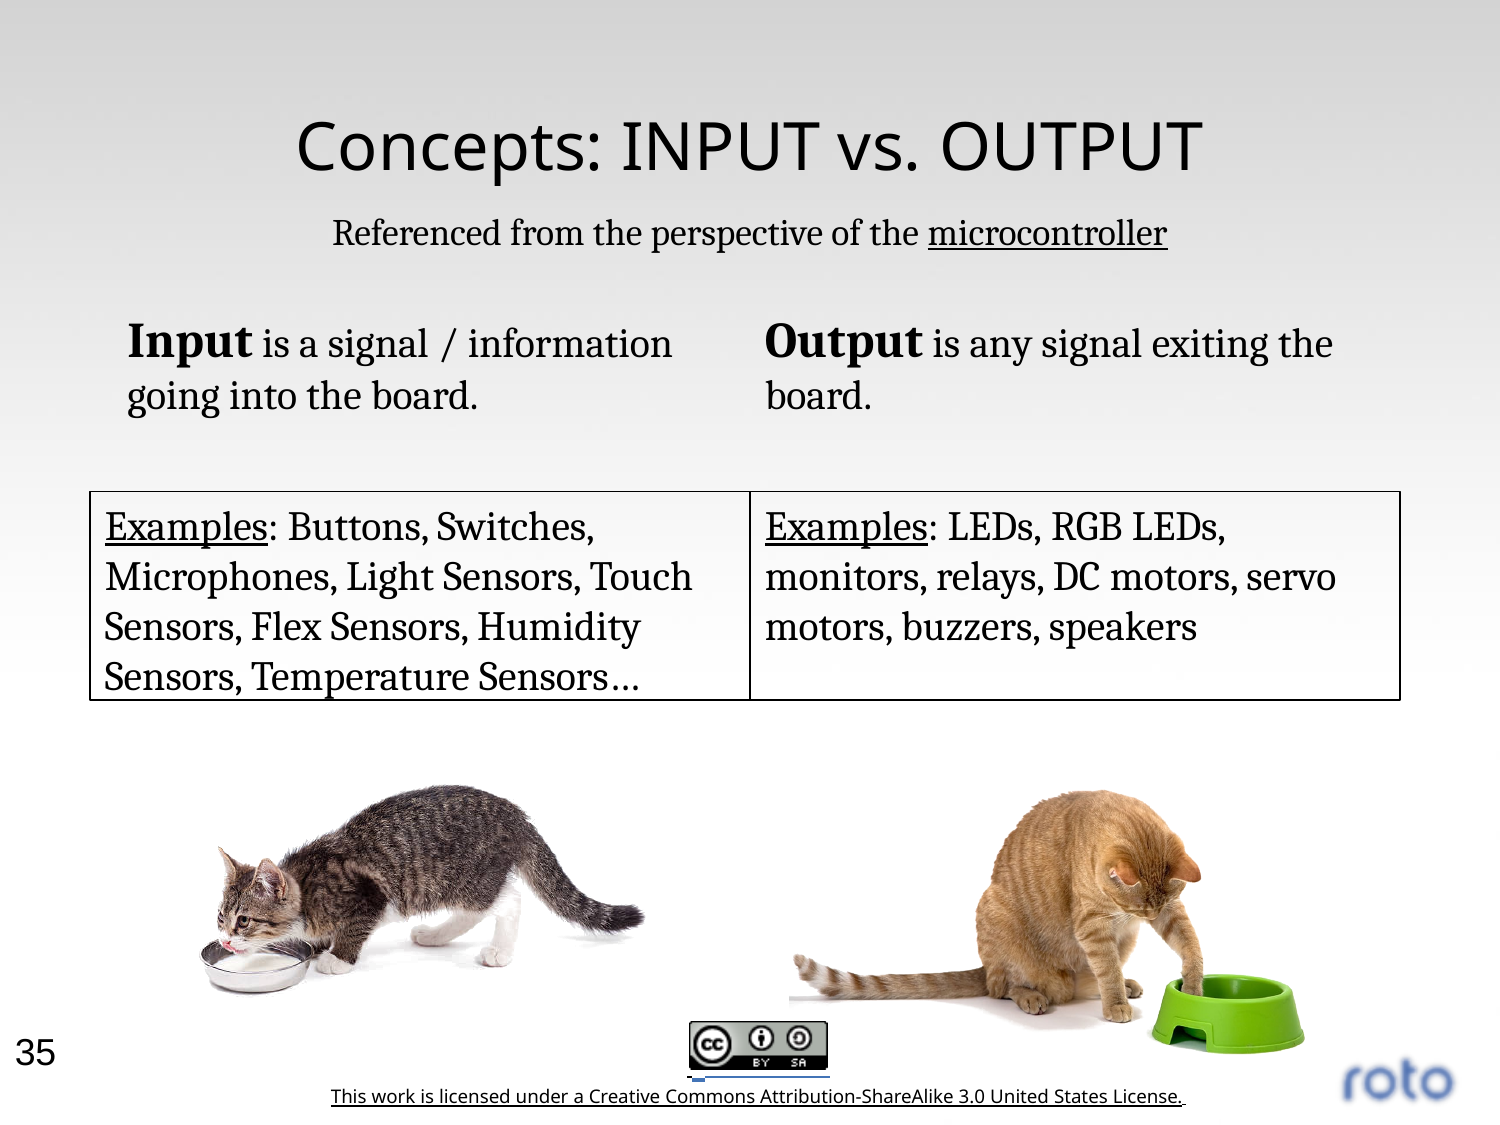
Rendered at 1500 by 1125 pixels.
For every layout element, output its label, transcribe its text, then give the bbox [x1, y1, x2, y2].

list Referenced from the perspective of the microcontroller [112, 199, 1388, 299]
text_box Output is any signal exiting the board. [750, 299, 1400, 491]
picture [0, 0, 1500, 1125]
text_box Input is a signal / information going into the board. [112, 299, 750, 491]
text_box Examples: Buttons, Switches, Microphones, Light Sensors, Touch Sensors, Flex Sensors, Humidity Sensors, Temperature Sensors… [89, 491, 750, 700]
text_box Examples: LEDs, RGB LEDs, monitors, relays, DC motors, servo motors, buzzers, speakers [750, 491, 1400, 700]
title Concepts: INPUT vs. OUTPUT [112, 49, 1388, 199]
